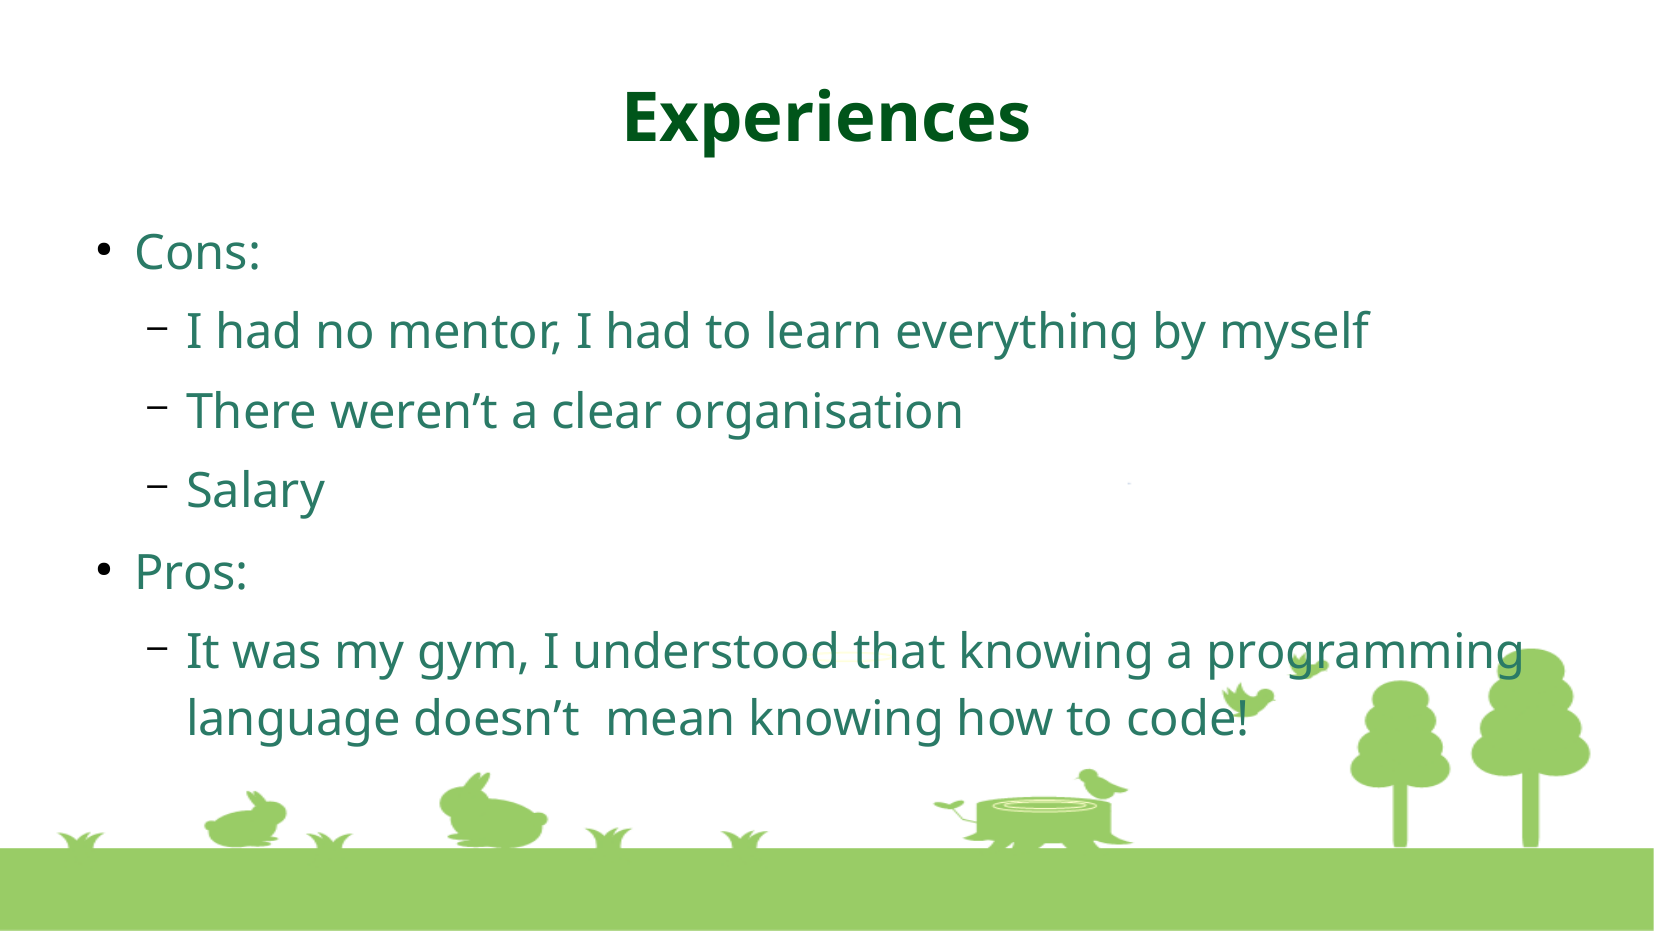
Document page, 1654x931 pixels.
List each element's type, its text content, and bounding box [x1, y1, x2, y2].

title Experiences [82, 37, 1571, 193]
list Cons: I had no mentor, I had to learn everything by myself There weren’t a clear organisation Salary Pros: It was my gym, I understood that knowing a programming language doesn’t mean knowing how to code! [82, 217, 1571, 758]
picture [0, 0, 1654, 931]
